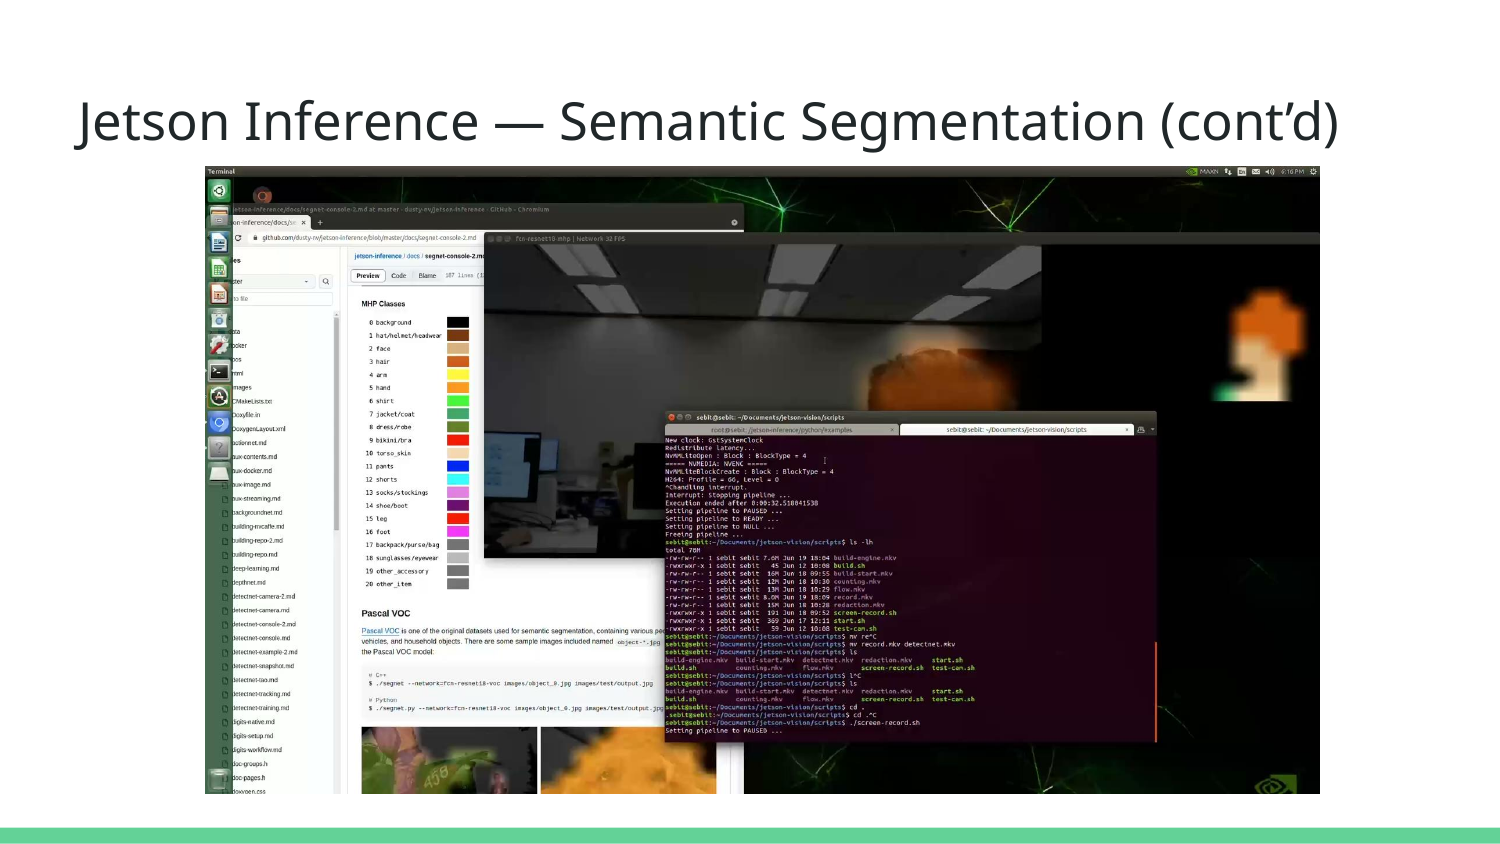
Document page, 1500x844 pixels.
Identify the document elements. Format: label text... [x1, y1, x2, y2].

picture [205, 166, 1320, 794]
title Jetson Inference — Semantic Segmentation (cont’d) [63, 72, 1462, 167]
